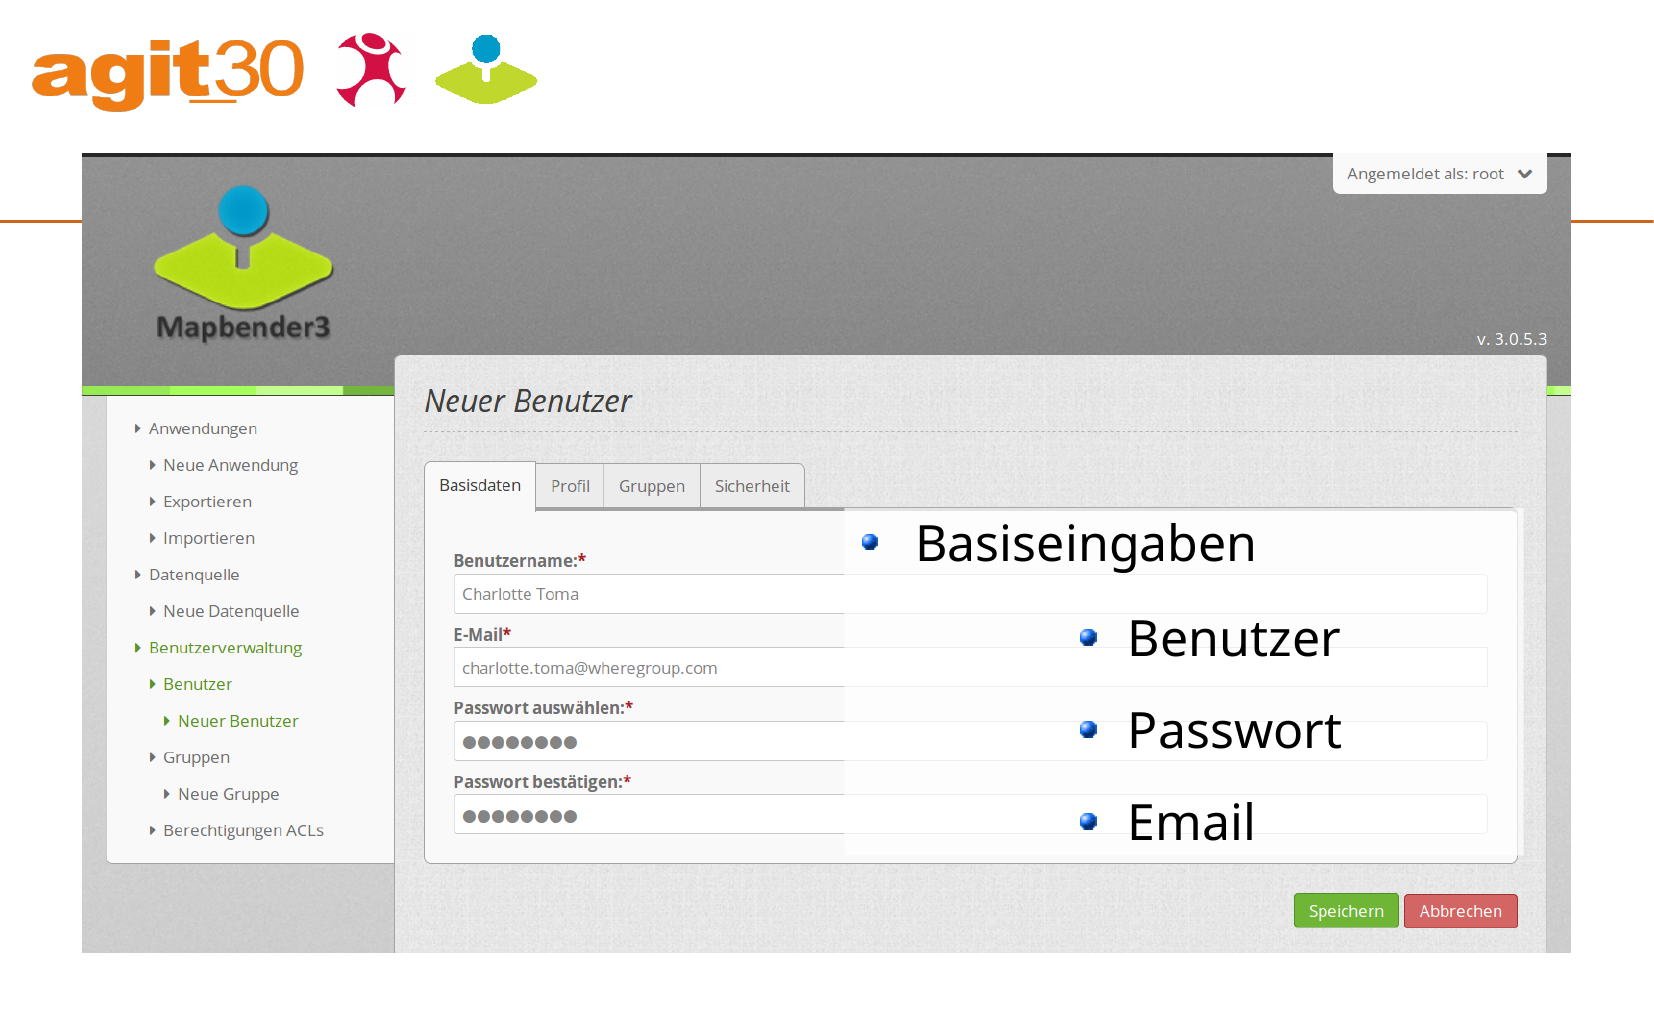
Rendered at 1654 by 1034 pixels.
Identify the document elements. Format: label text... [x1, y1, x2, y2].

list Basiseingaben Benutzer Passwort Email [844, 507, 1524, 851]
picture [82, 153, 1571, 953]
picture [435, 35, 538, 104]
picture [29, 35, 308, 115]
